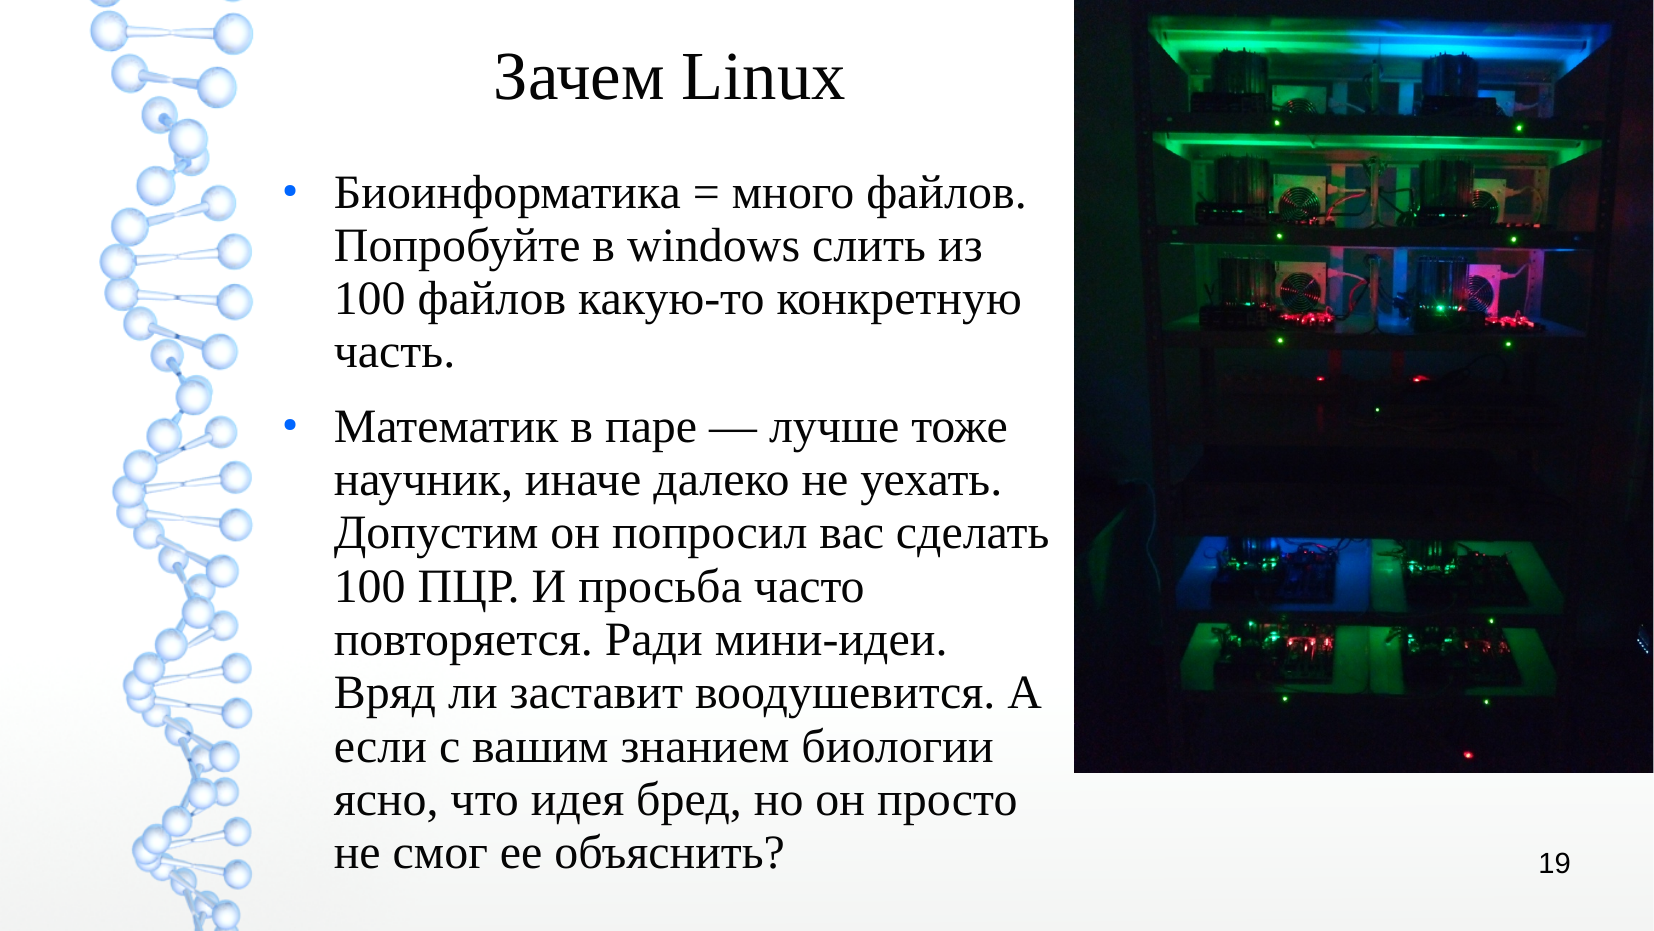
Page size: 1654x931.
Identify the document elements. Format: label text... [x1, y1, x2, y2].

list Биоинформатика = много файлов. Попробуйте в windows слить из 100 файлов какую-то конкретную часть. Математик в паре — лучше тоже научник, иначе далеко не уехать. Допустим он попросил вас сделать 100 ПЦР. И просьба часто повторяется. Ради мини-идеи. Вряд ли заставит воодушевится. А если с вашим знанием биологии ясно, что идея бред, но он просто не смог ее объяснить? [265, 165, 1063, 886]
title Зачем Linux [5, 0, 1074, 154]
picture [0, 0, 1654, 931]
